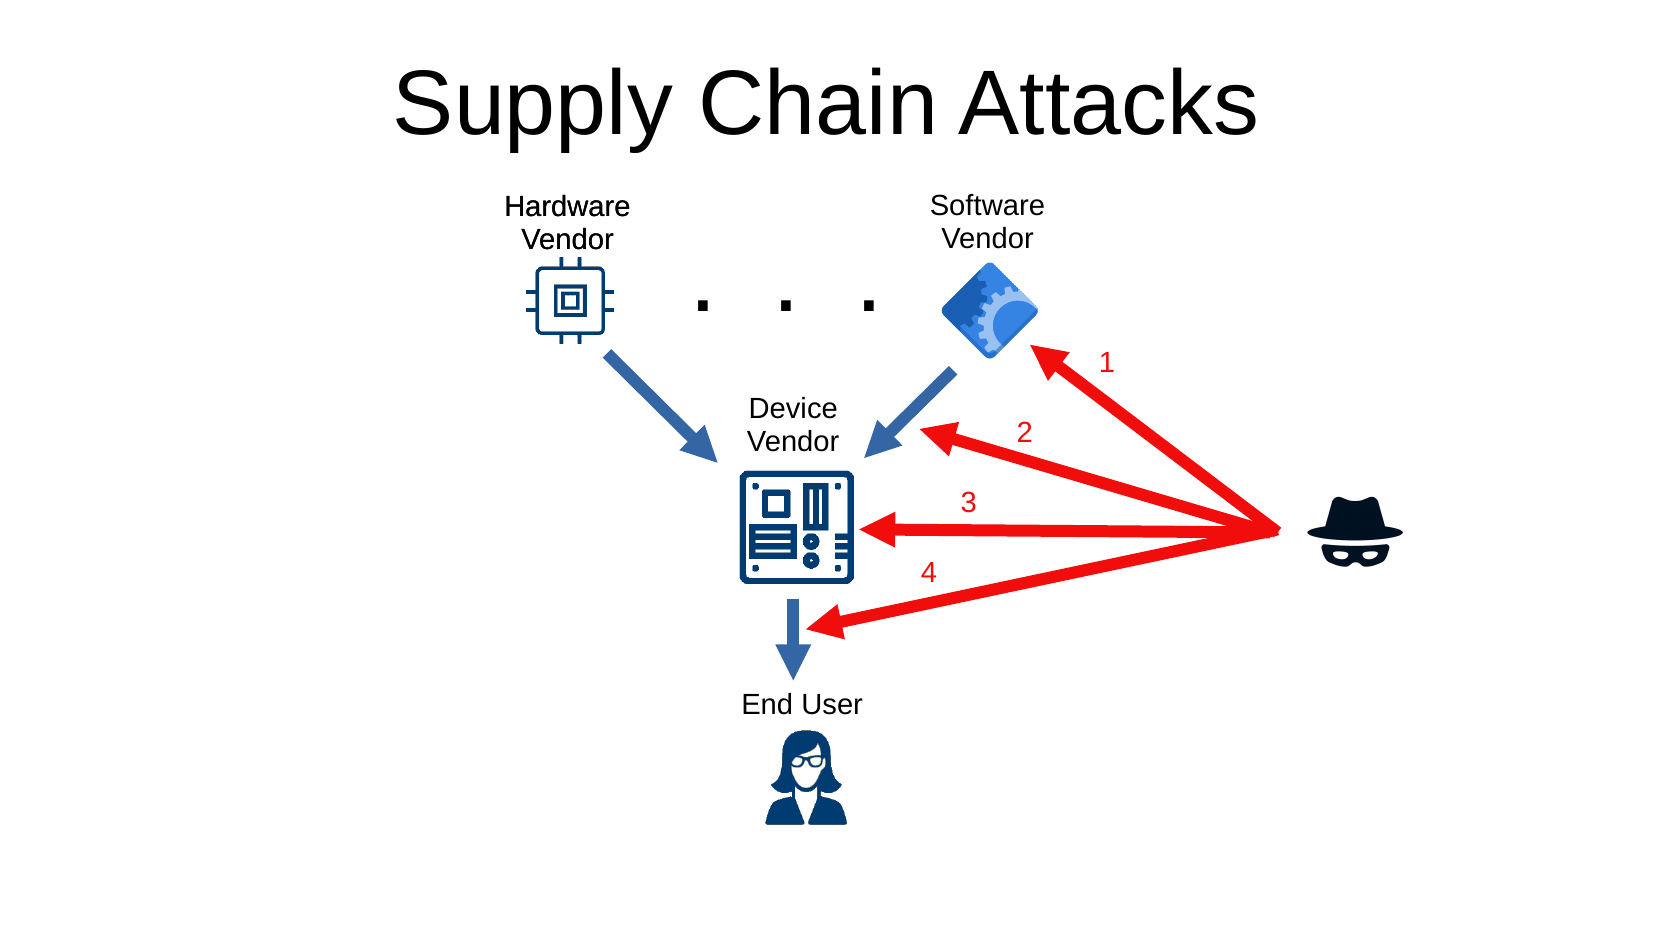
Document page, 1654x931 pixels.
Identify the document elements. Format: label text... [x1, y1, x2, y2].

text_box 1 [1084, 338, 1131, 387]
title Supply Chain Attacks [82, 25, 1571, 181]
picture [733, 464, 860, 590]
text_box Device Vendor [732, 384, 855, 466]
text_box 2 [1001, 408, 1048, 456]
text_box 4 [906, 548, 952, 596]
picture [526, 264, 614, 344]
picture [937, 262, 1043, 364]
text_box Software Vendor [915, 181, 1061, 262]
picture [765, 730, 847, 825]
text_box 3 [945, 478, 992, 526]
text_box Hardware Vendor [489, 182, 647, 264]
picture [1270, 470, 1440, 593]
text_box End User [726, 680, 879, 728]
text_box . . . [674, 213, 907, 373]
